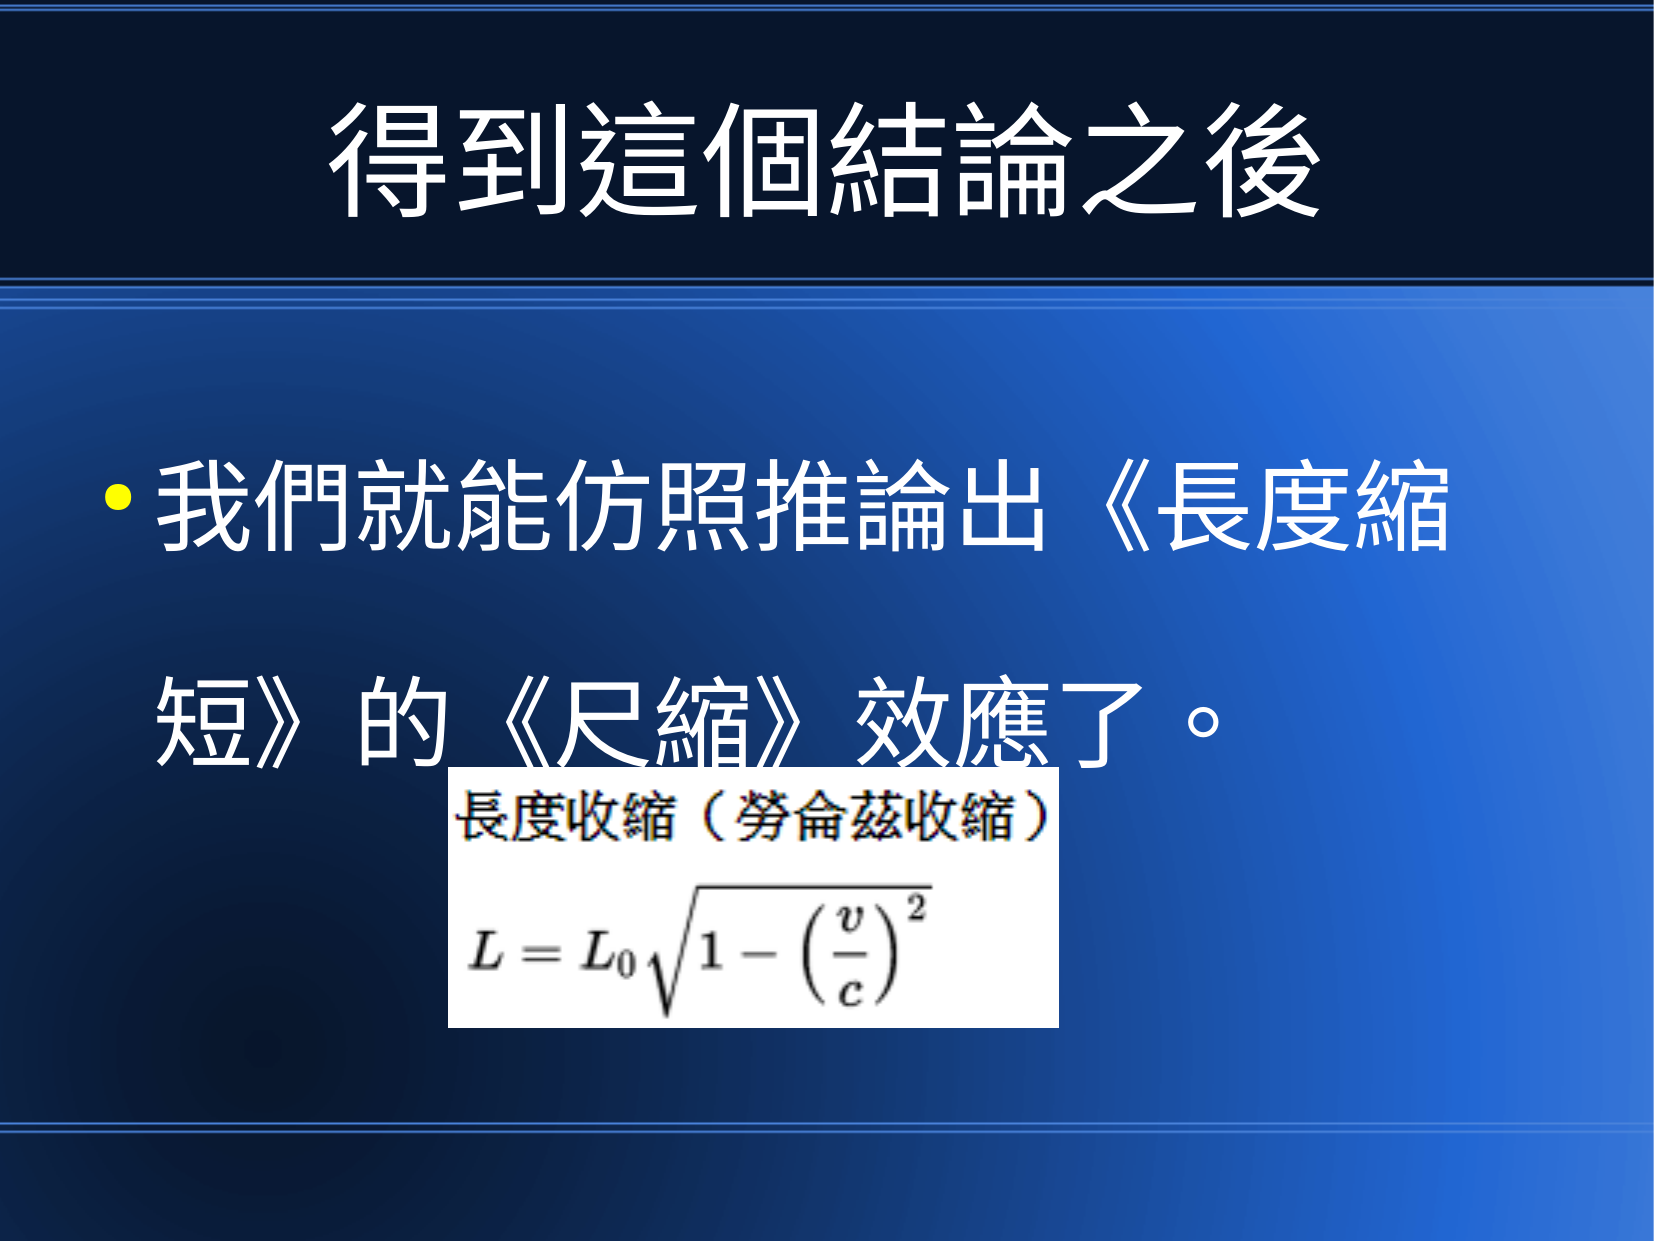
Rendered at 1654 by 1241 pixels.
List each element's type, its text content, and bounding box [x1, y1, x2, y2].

picture [448, 767, 1059, 1028]
picture [0, 0, 1654, 1241]
list 我們就能仿照推論出《長度縮短》的《尺縮》效應了。 [82, 355, 1571, 1241]
title 得到這個結論之後 [82, 49, 1571, 257]
